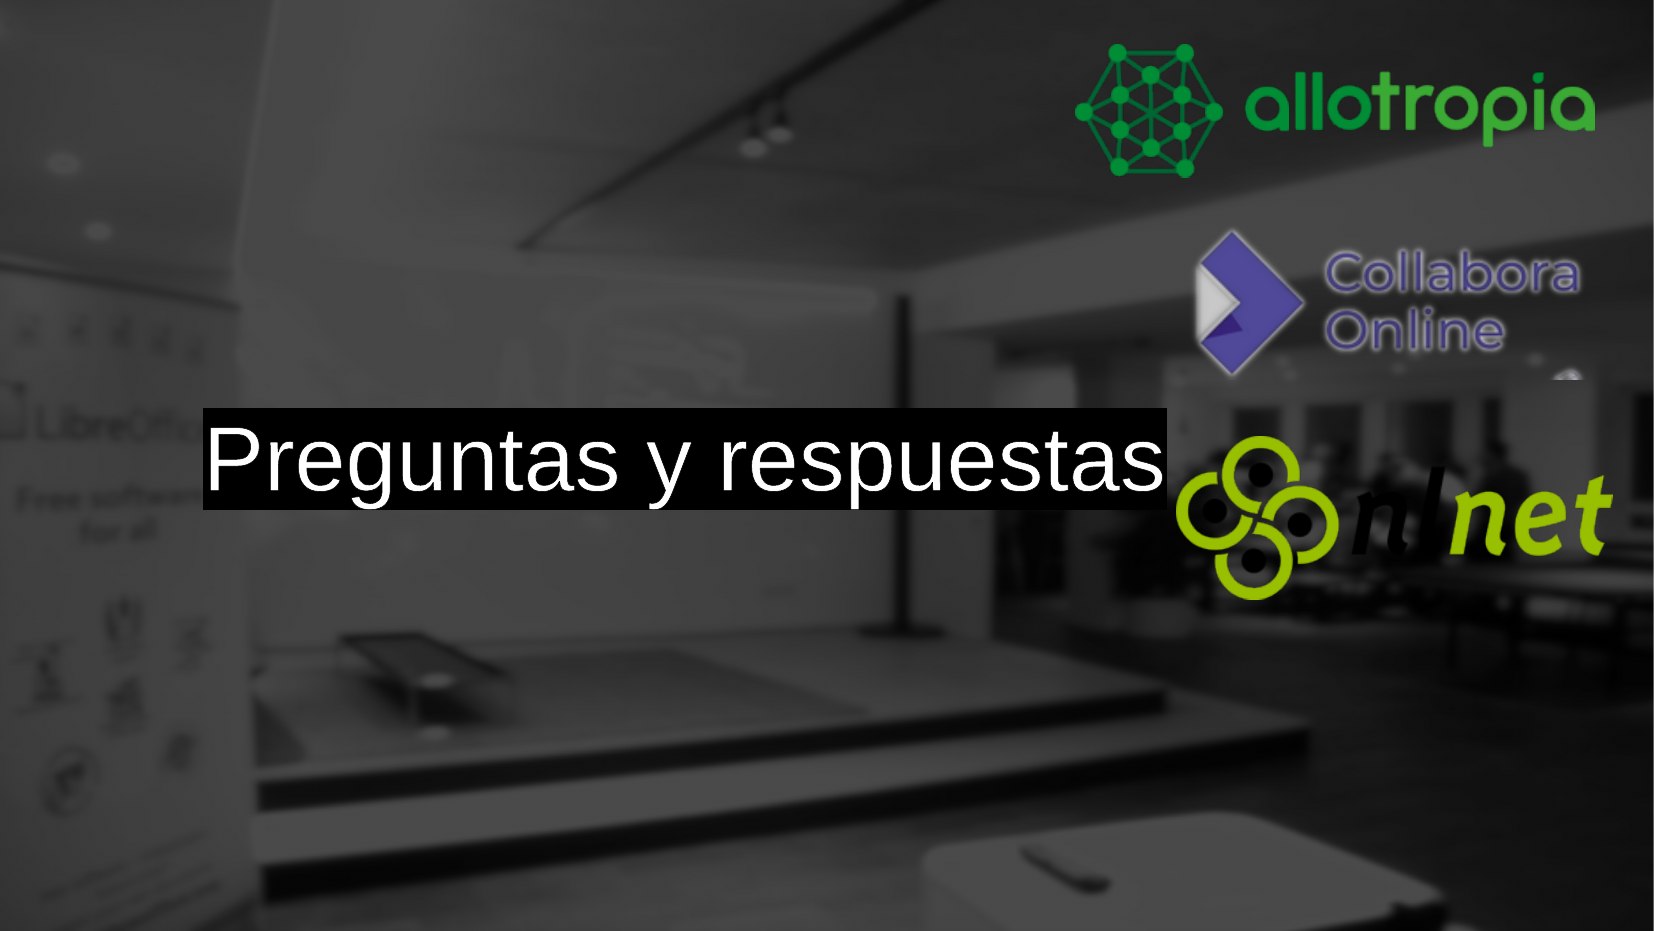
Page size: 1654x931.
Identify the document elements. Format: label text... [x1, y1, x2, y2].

picture [0, 0, 1654, 931]
title Preguntas y respuestas [0, 376, 1430, 532]
